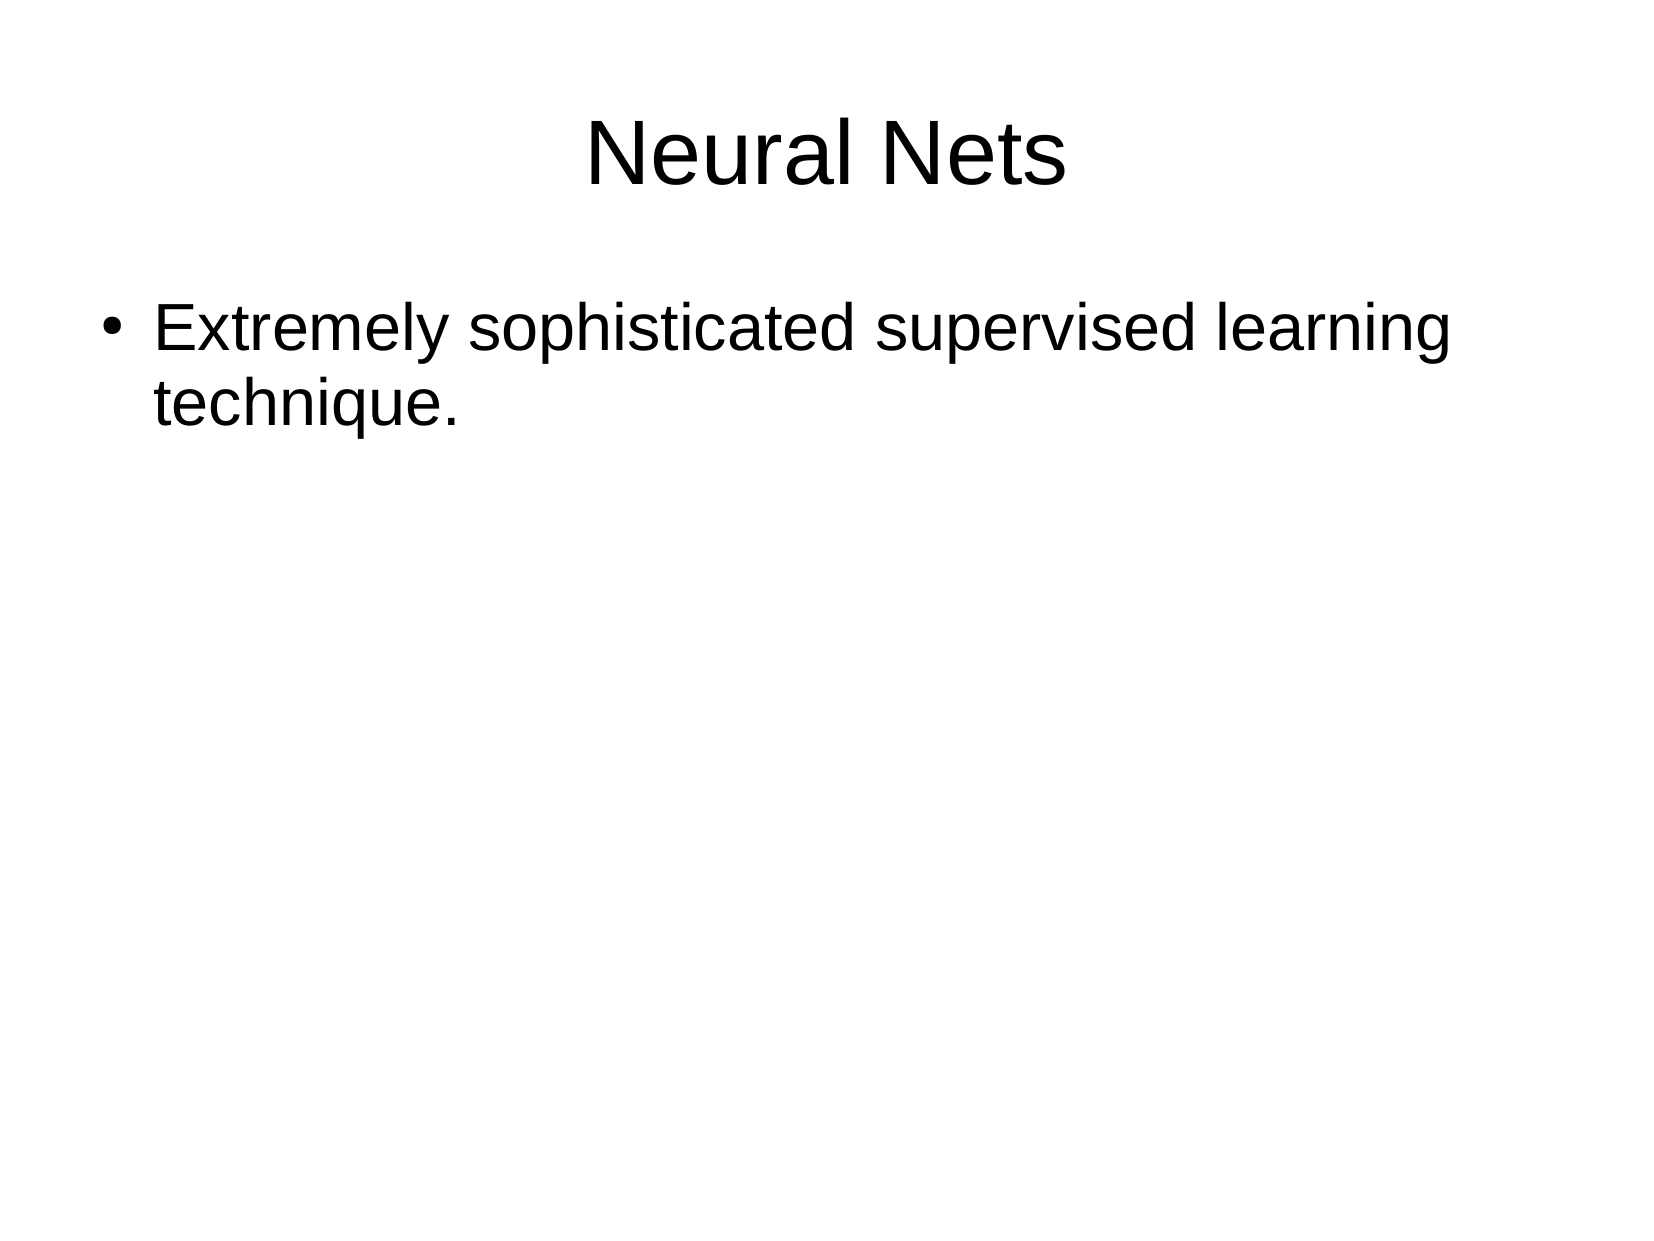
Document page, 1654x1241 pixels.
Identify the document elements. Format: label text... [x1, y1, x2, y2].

title Neural Nets [82, 49, 1571, 257]
list Extremely sophisticated supervised learning technique. [82, 290, 1571, 1010]
